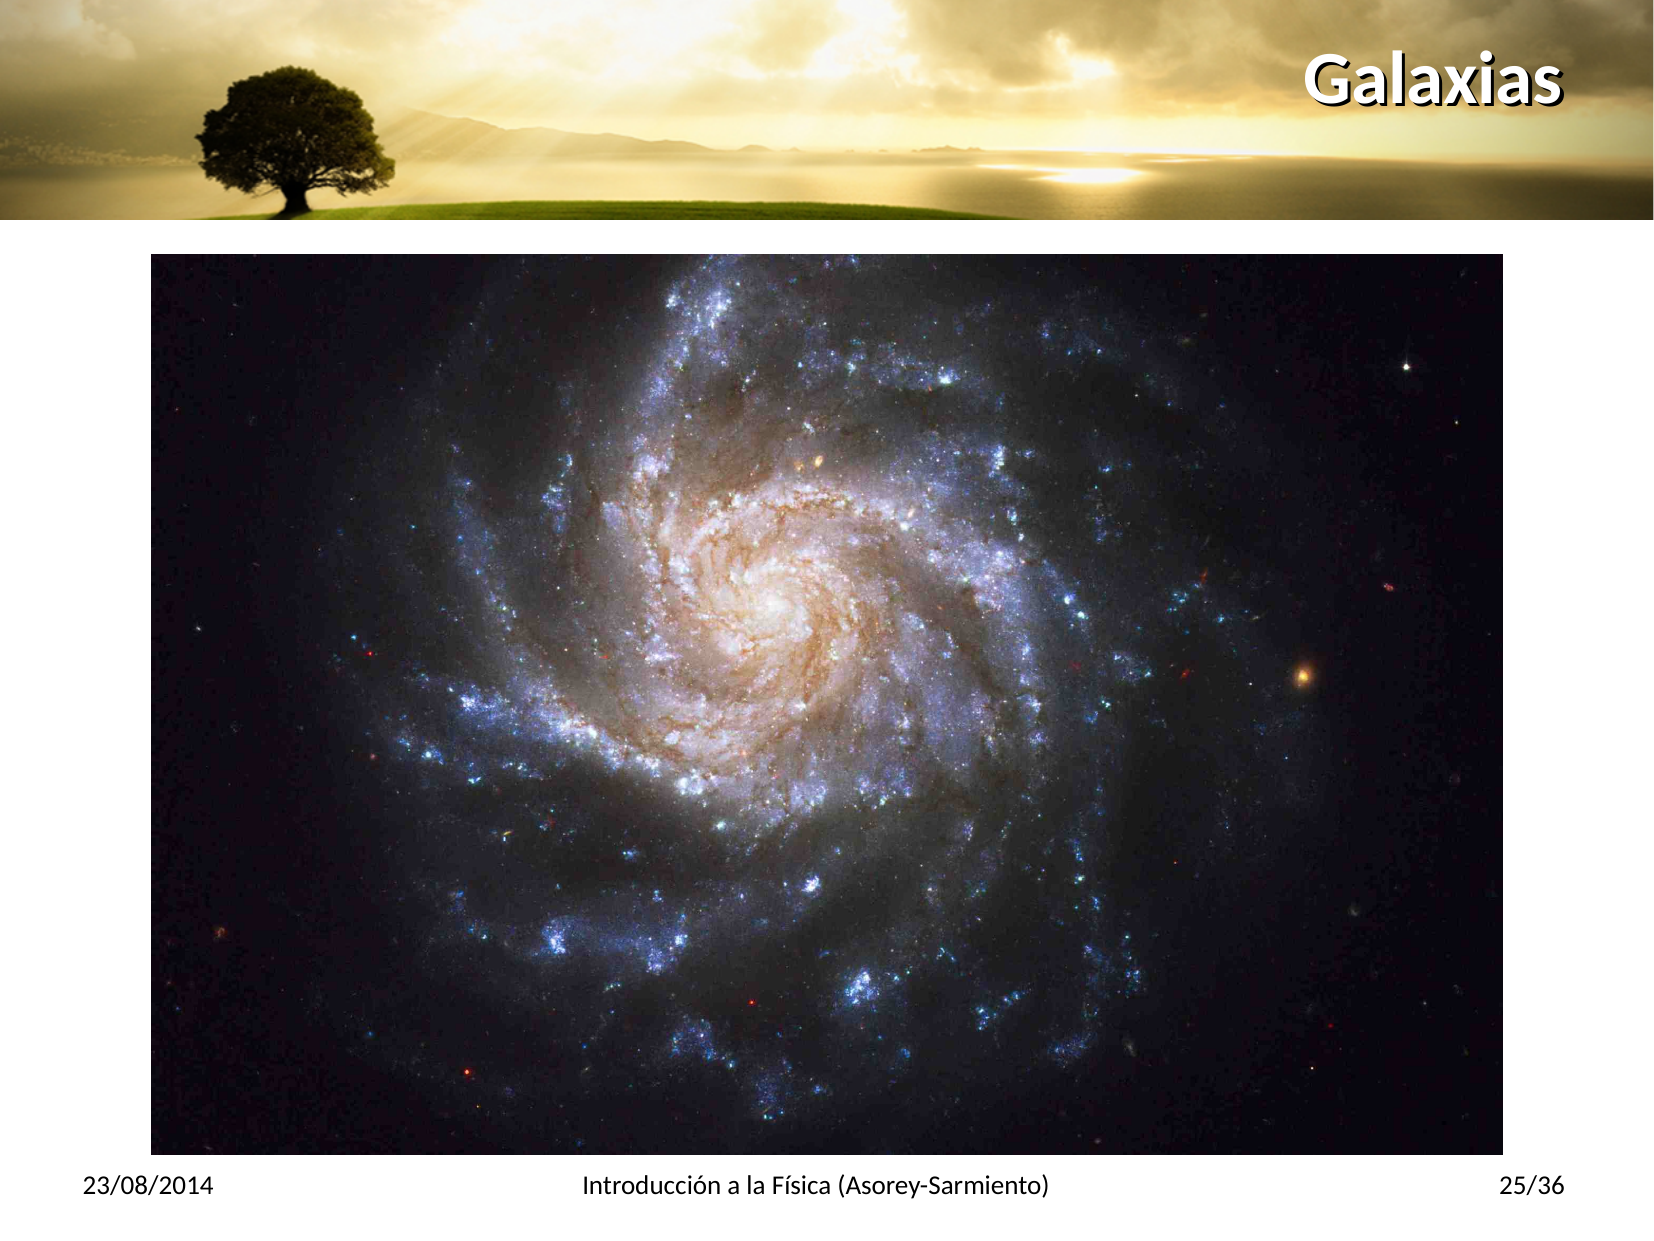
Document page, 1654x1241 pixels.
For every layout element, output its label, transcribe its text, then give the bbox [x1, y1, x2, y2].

title Galaxias [75, 19, 1564, 151]
picture [0, 0, 1654, 220]
picture [151, 254, 1503, 1156]
